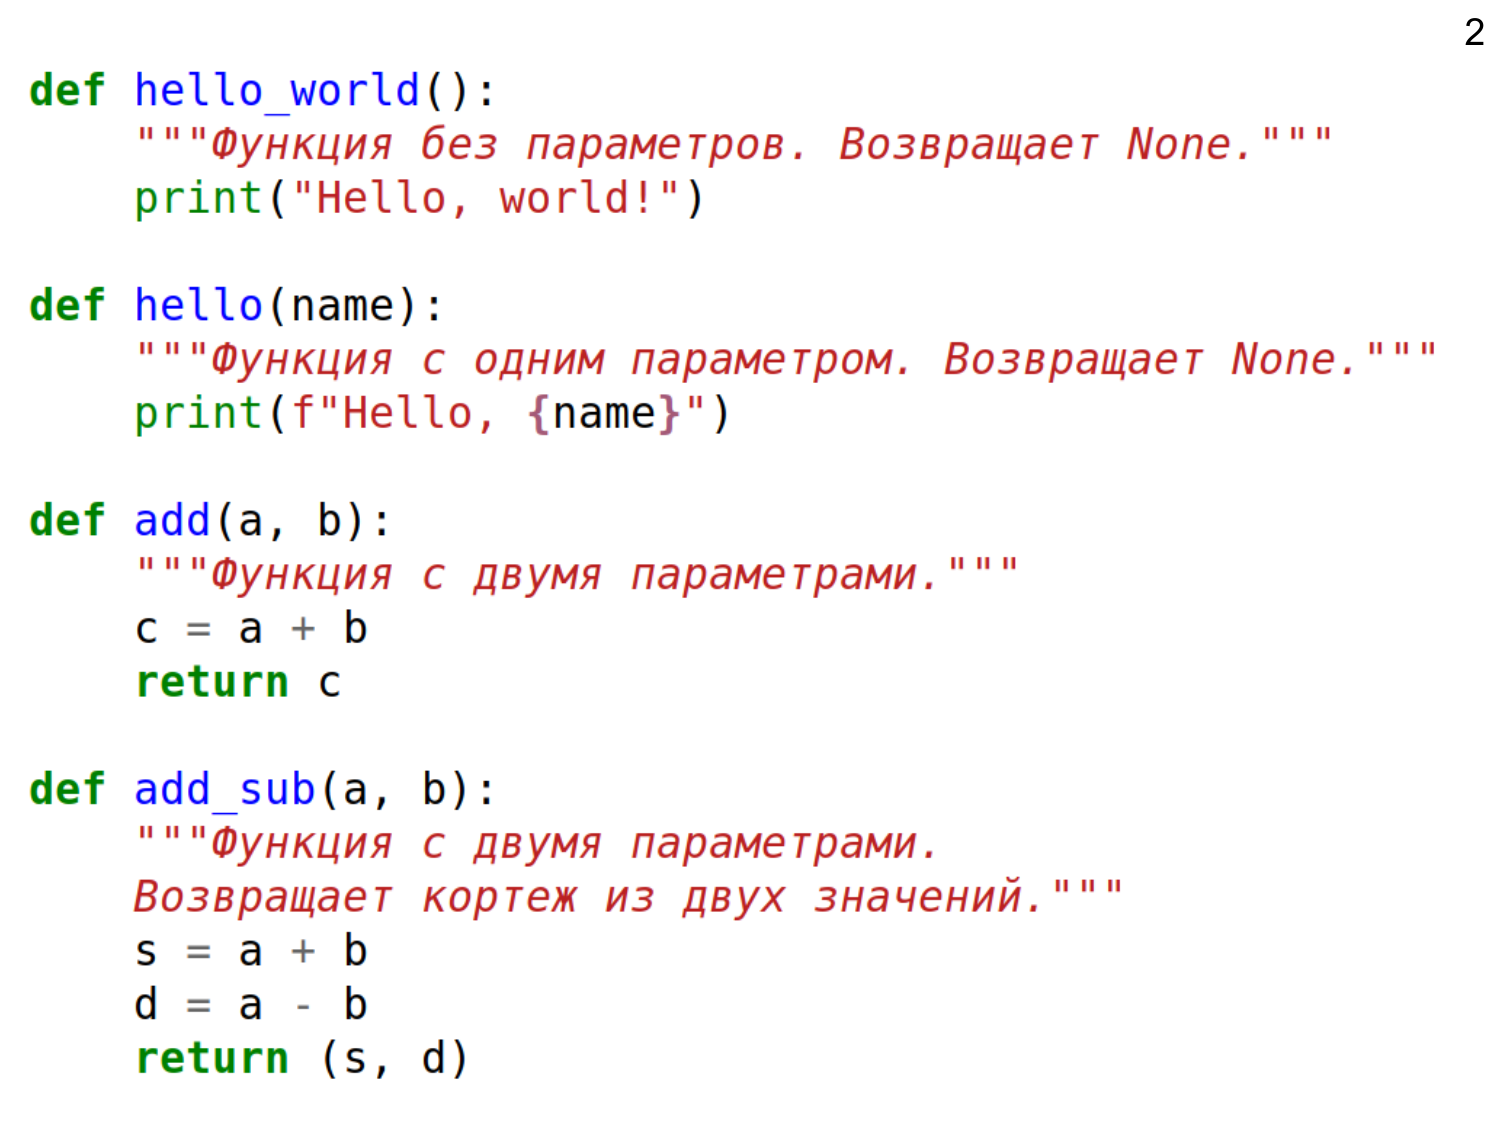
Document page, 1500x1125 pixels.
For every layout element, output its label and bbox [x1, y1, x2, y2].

picture [17, 59, 1482, 1092]
